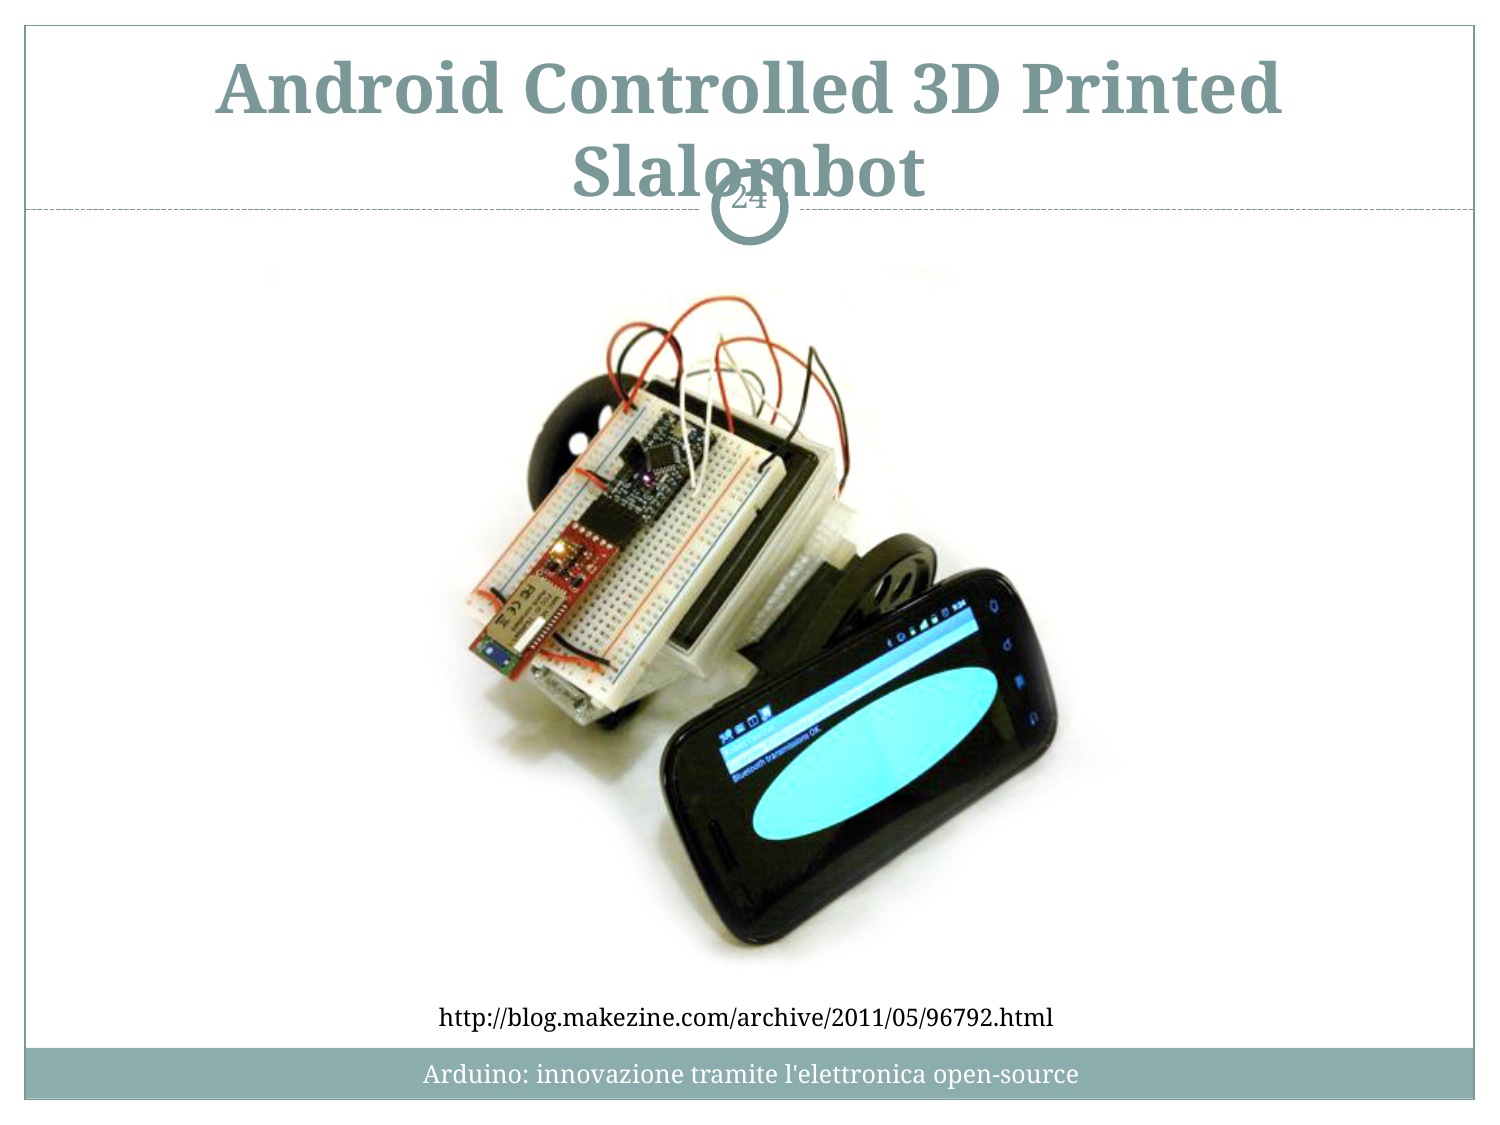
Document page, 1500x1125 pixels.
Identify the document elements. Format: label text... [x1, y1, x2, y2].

footer Arduino: innovazione tramite l'elettronica open-source [50, 1051, 1454, 1112]
picture [269, 269, 1207, 973]
list http://blog.makezine.com/archive/2011/05/96792.html [49, 937, 1445, 1043]
slide_number <numero> [715, 168, 791, 241]
title Android Controlled 3D Printed Slalombot [49, 37, 1450, 162]
